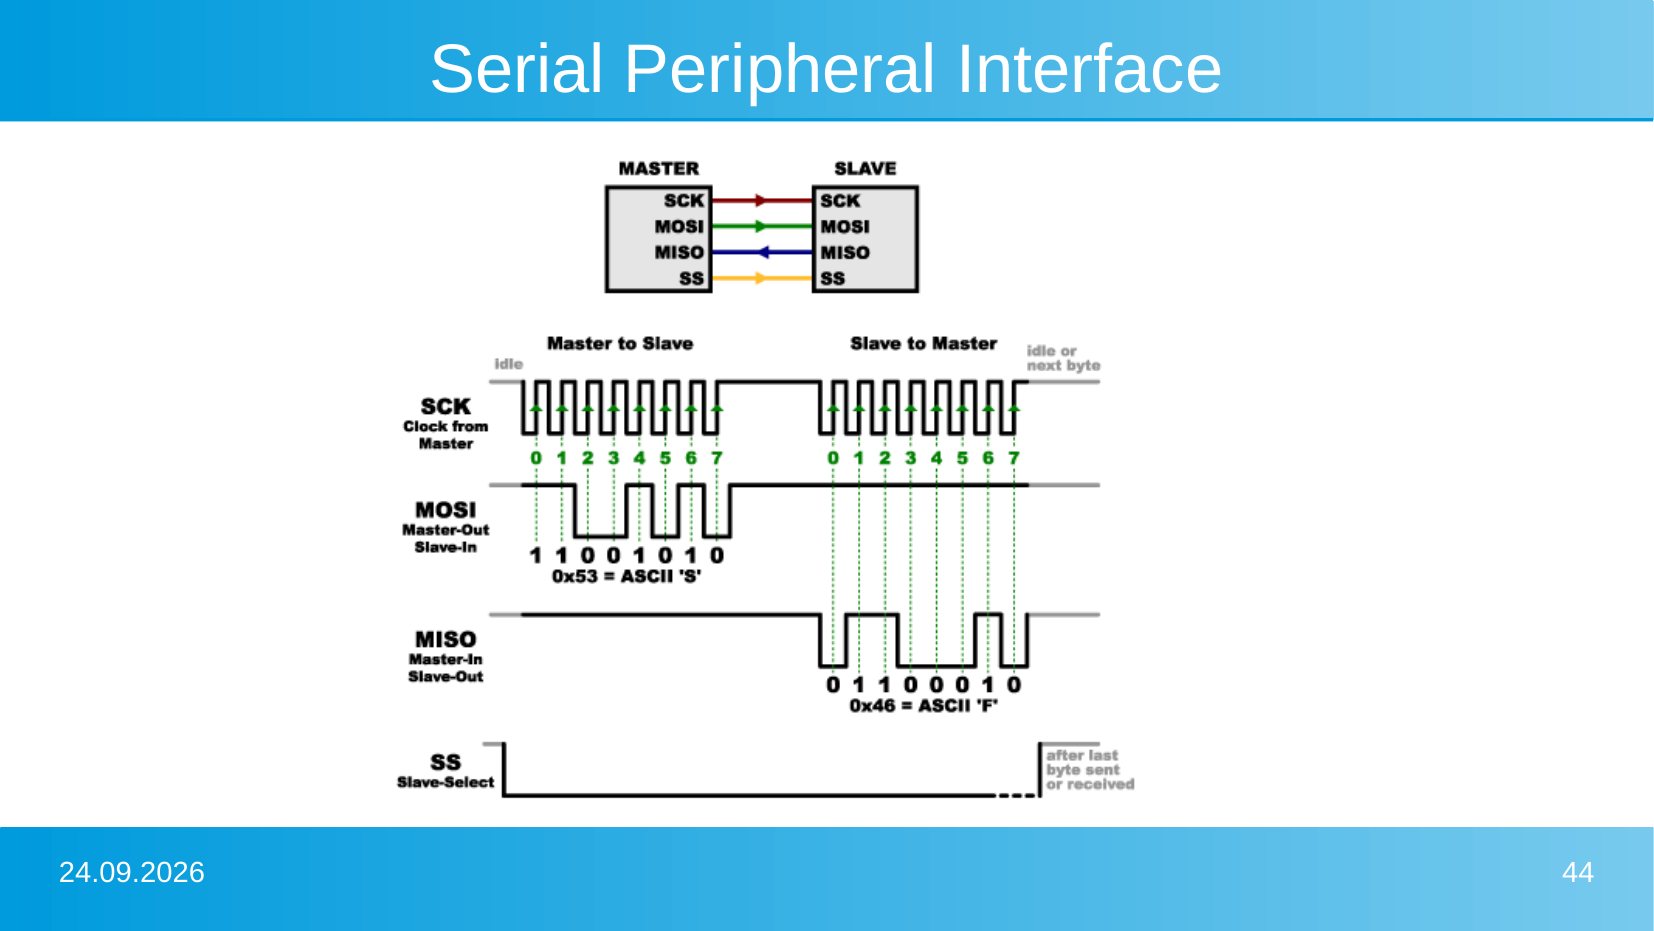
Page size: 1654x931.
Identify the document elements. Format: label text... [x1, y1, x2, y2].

title Serial Peripheral Interface [59, 29, 1595, 108]
picture [375, 149, 1150, 809]
